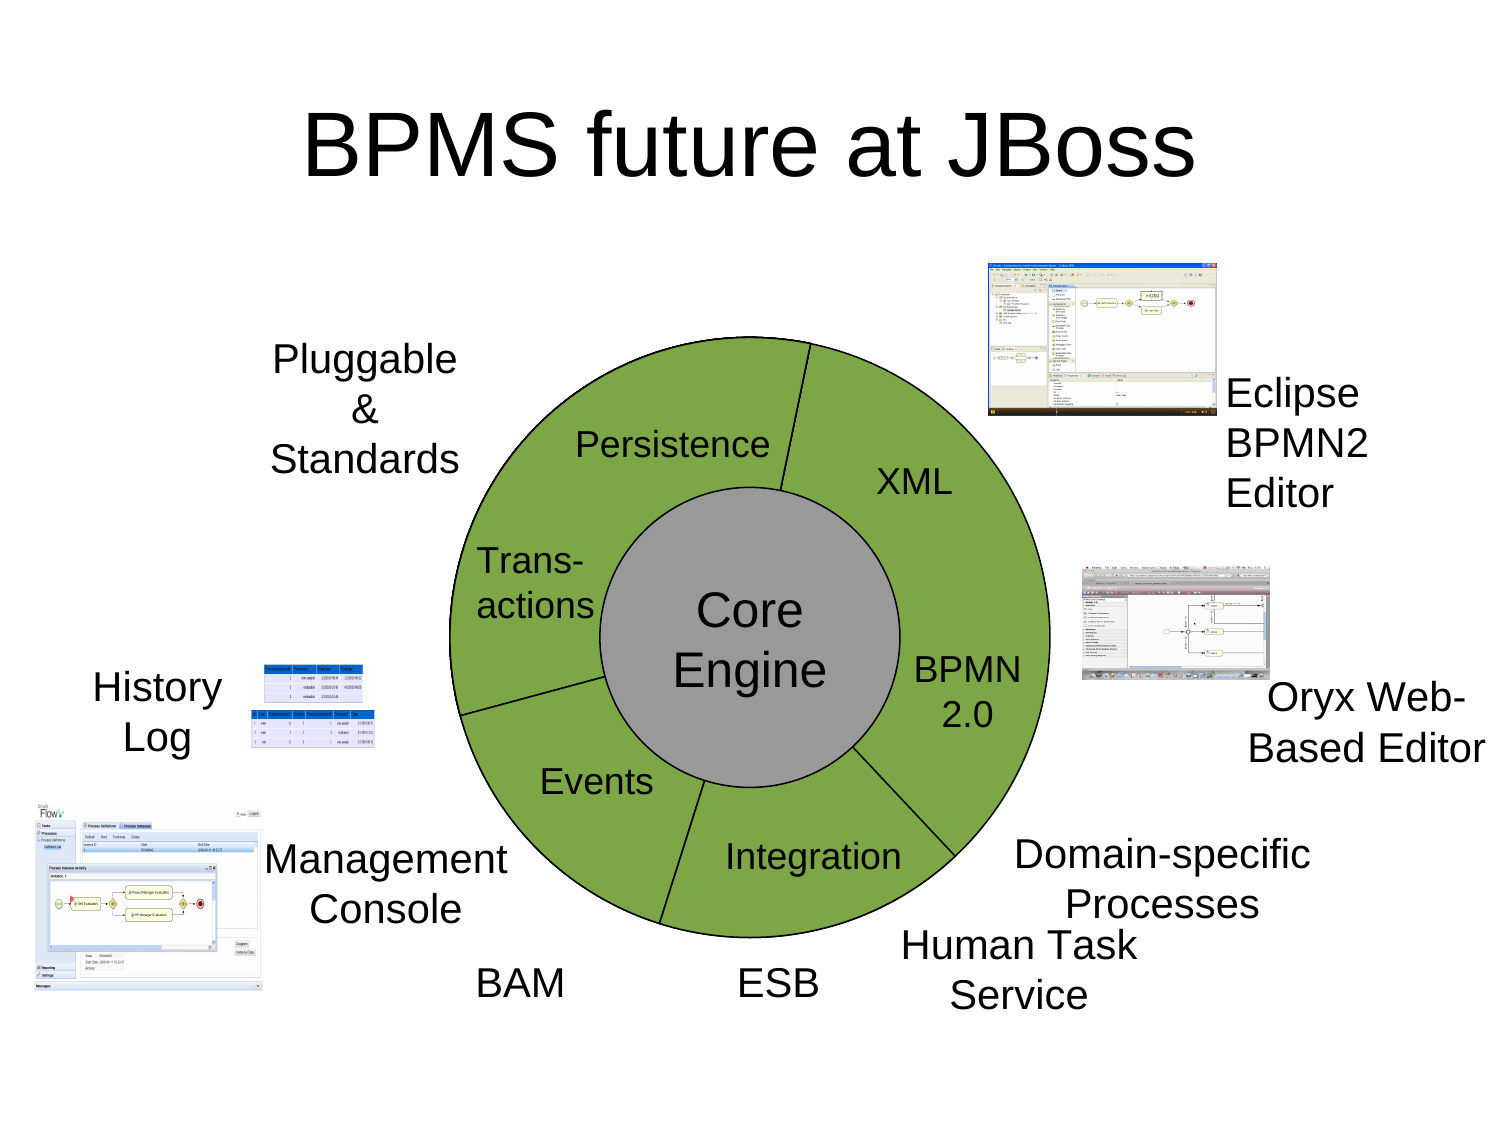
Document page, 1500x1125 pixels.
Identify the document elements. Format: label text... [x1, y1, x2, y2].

picture [251, 663, 375, 749]
text_box Domain-specific Processes [970, 819, 1356, 955]
text_box Eclipse BPMN2 Editor [1210, 358, 1413, 554]
text_box Management Console [225, 824, 547, 960]
picture [34, 803, 263, 992]
text_box Persistence [560, 412, 788, 488]
text_box Pluggable & Standards [272, 324, 458, 460]
text_box BAM [460, 948, 649, 1023]
text_box [470, 337, 1050, 725]
picture [988, 263, 1217, 417]
text_box Oryx Web- Based Editor [1208, 662, 1500, 798]
text_box BPMN 2.0 [898, 637, 1037, 749]
text_box XML [861, 449, 968, 561]
text_box Integration [710, 824, 938, 901]
text_box ESB [722, 948, 852, 1024]
text_box Core Engine [599, 487, 900, 788]
text_box Trans- actions [461, 528, 610, 641]
title BPMS future at JBoss [112, 14, 1388, 266]
text_box [449, 556, 1029, 938]
picture [1082, 566, 1270, 680]
text_box Human Task Service [862, 910, 1176, 1046]
text_box History Log [64, 652, 251, 788]
text_box Events [524, 750, 704, 826]
